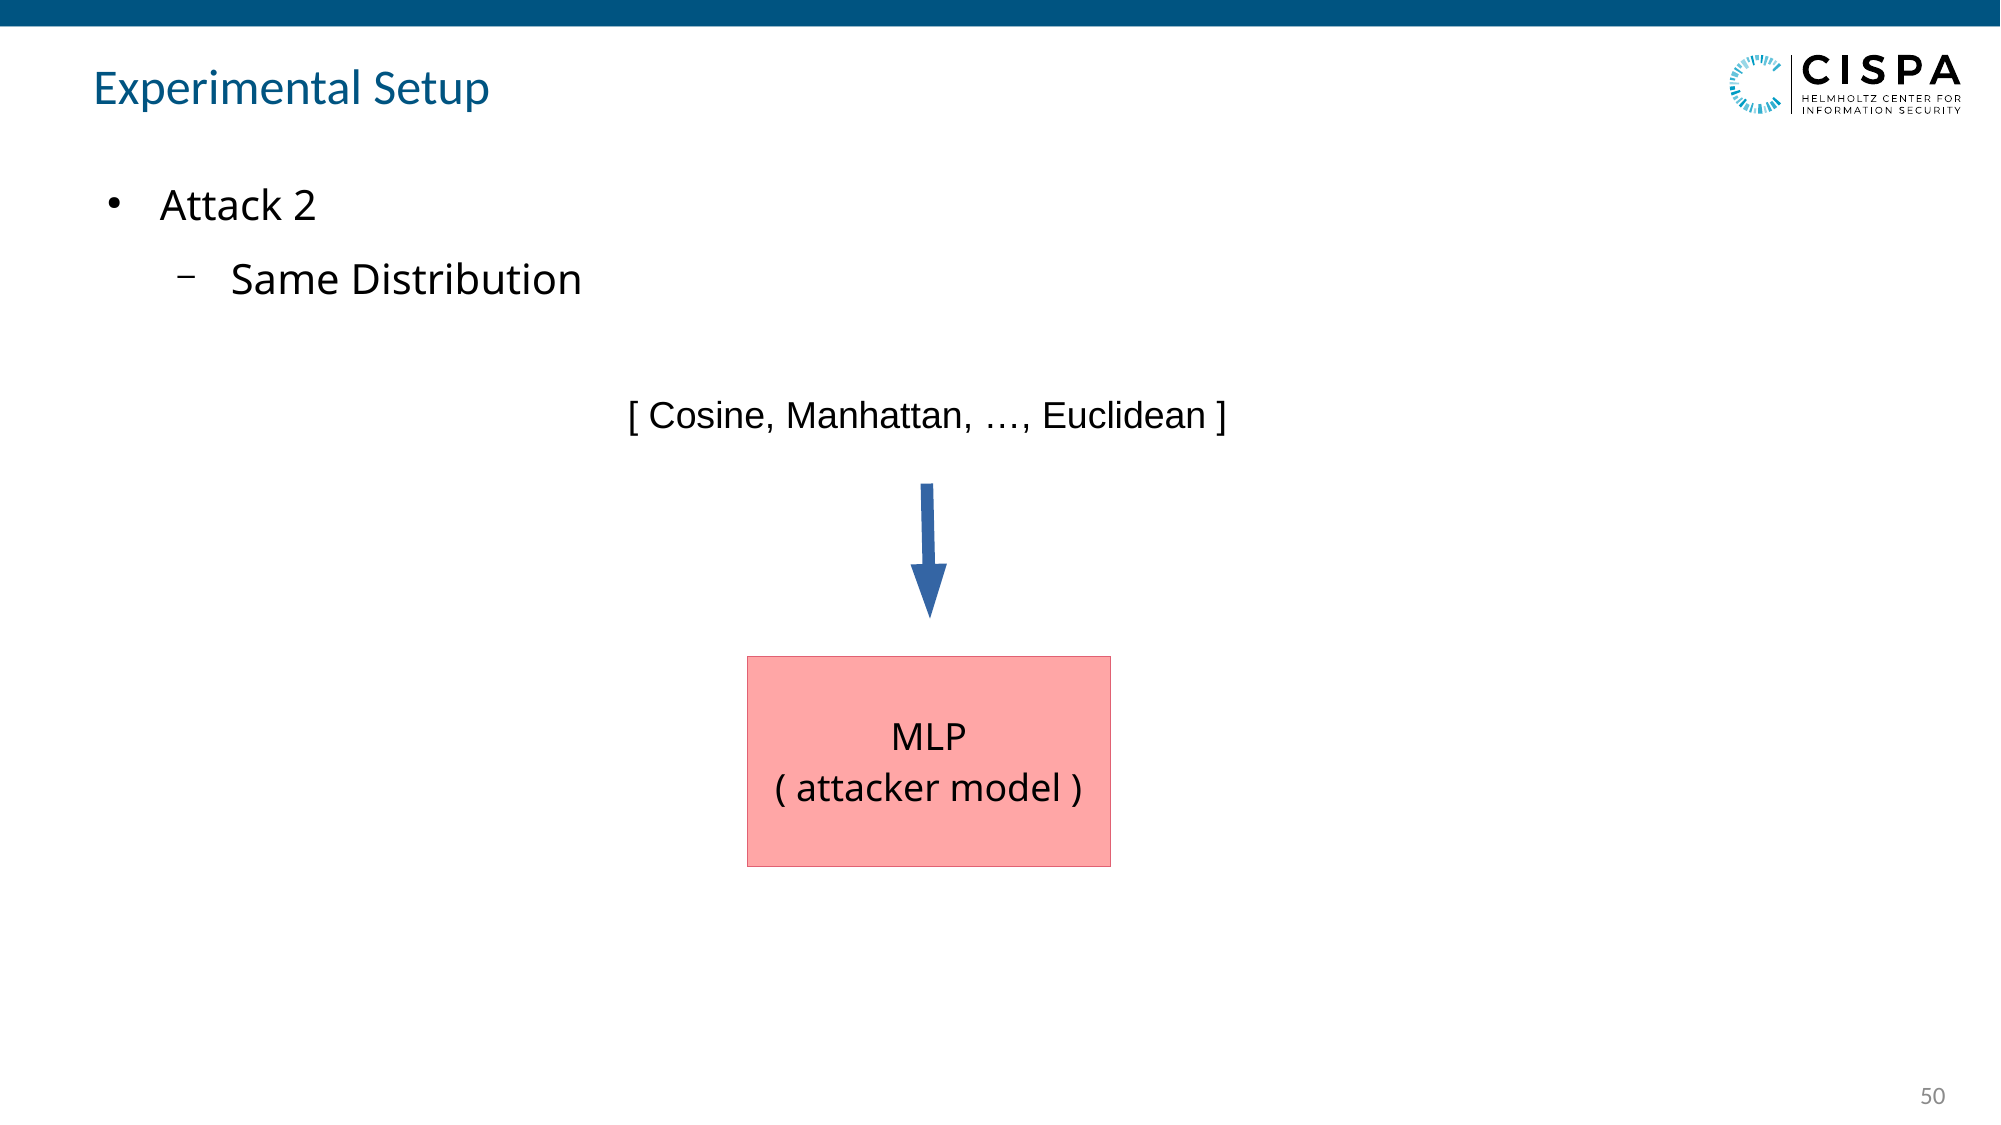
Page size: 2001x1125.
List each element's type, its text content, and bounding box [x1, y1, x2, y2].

title Experimental Setup [78, 38, 1699, 131]
text_box MLP ( attacker model ) [747, 656, 1111, 867]
slide_number <number> [1870, 1065, 1961, 1125]
text_box [ Cosine, Manhattan, …, Euclidean ] [613, 387, 1243, 445]
list Attack 2 Same Distribution [78, 173, 1922, 1027]
